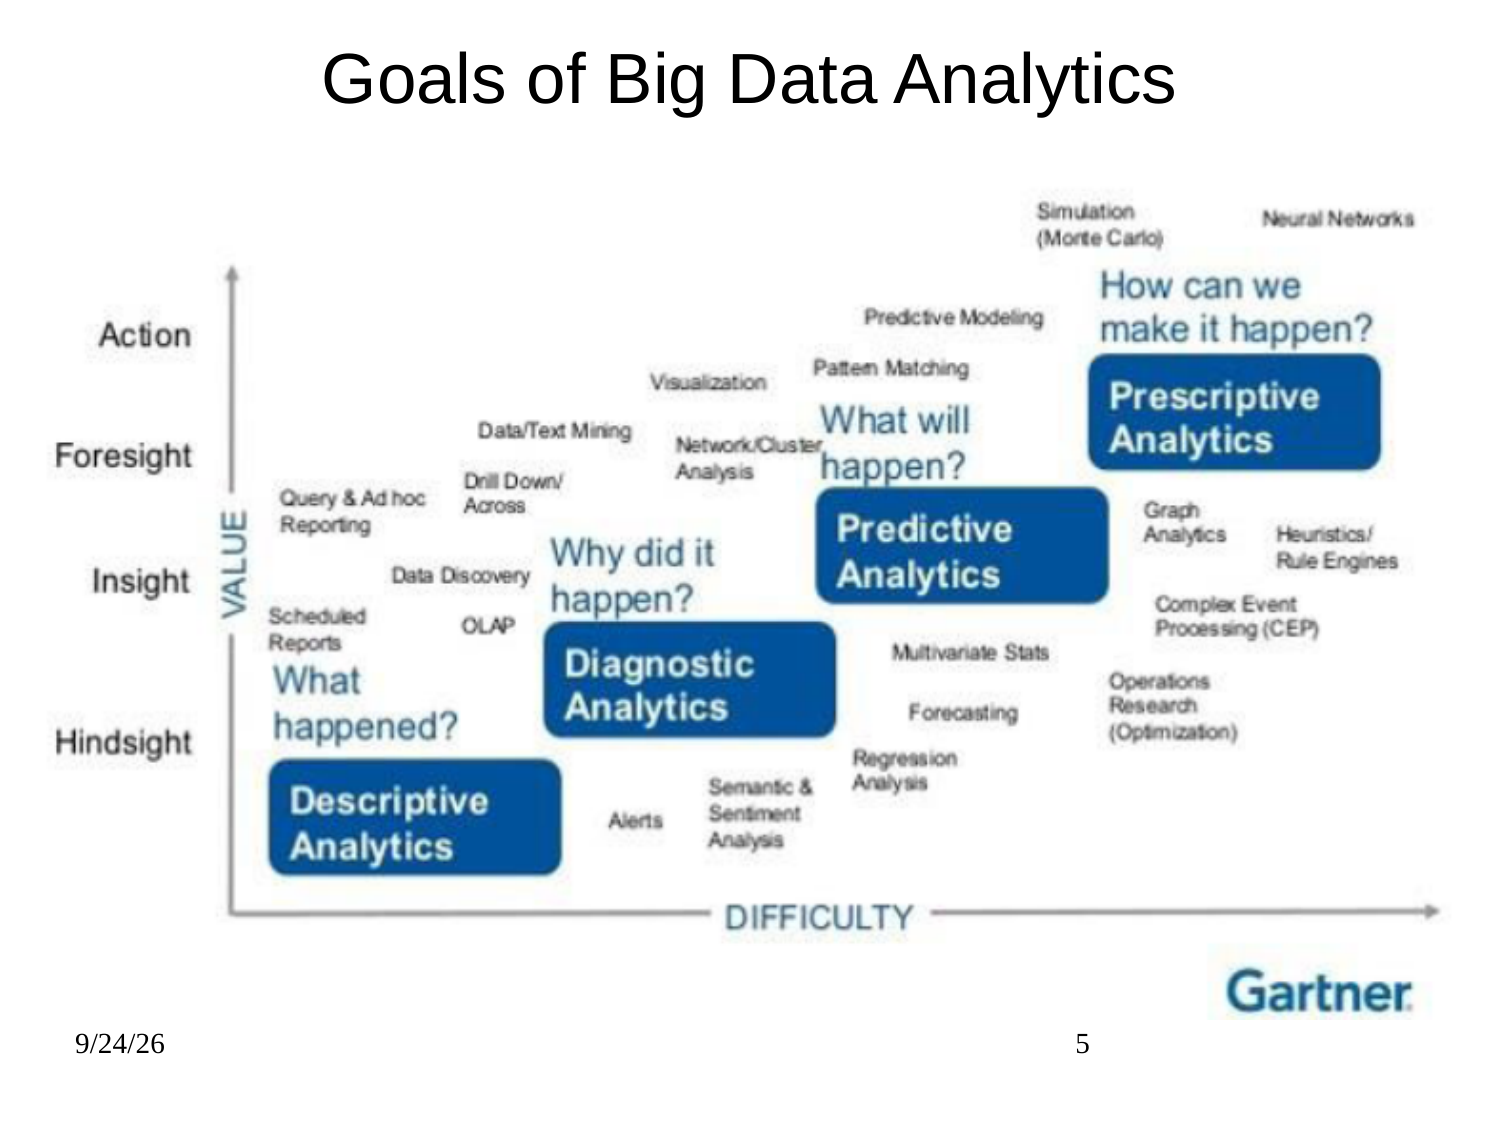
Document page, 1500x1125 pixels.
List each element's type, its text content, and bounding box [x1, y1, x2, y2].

picture [15, 125, 1500, 1021]
text_box 8/10/2023 [75, 1024, 425, 1103]
title Goals of Big Data Analytics [75, 14, 1425, 125]
text_box [1075, 1024, 1425, 1103]
